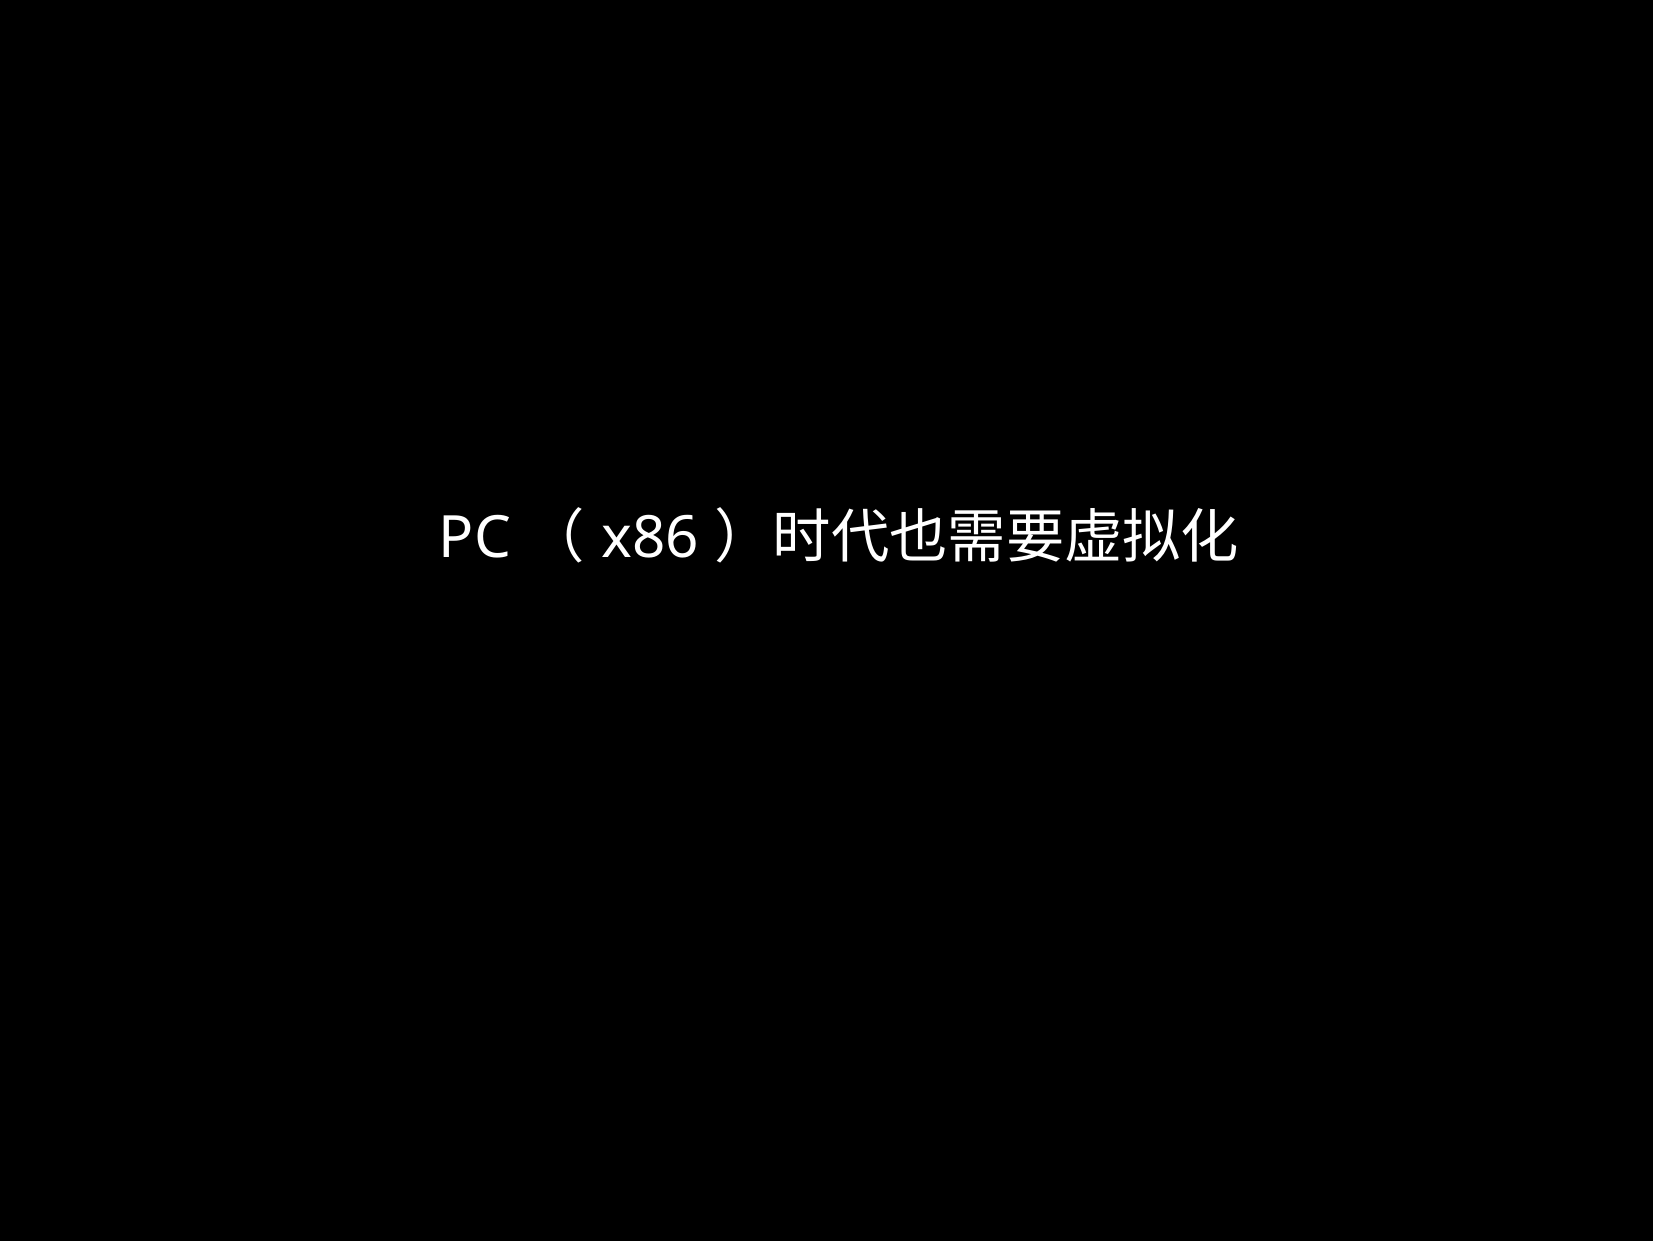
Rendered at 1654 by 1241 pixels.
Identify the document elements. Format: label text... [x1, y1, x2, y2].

text_box PC（x86）时代也需要虚拟化 [424, 483, 1276, 574]
